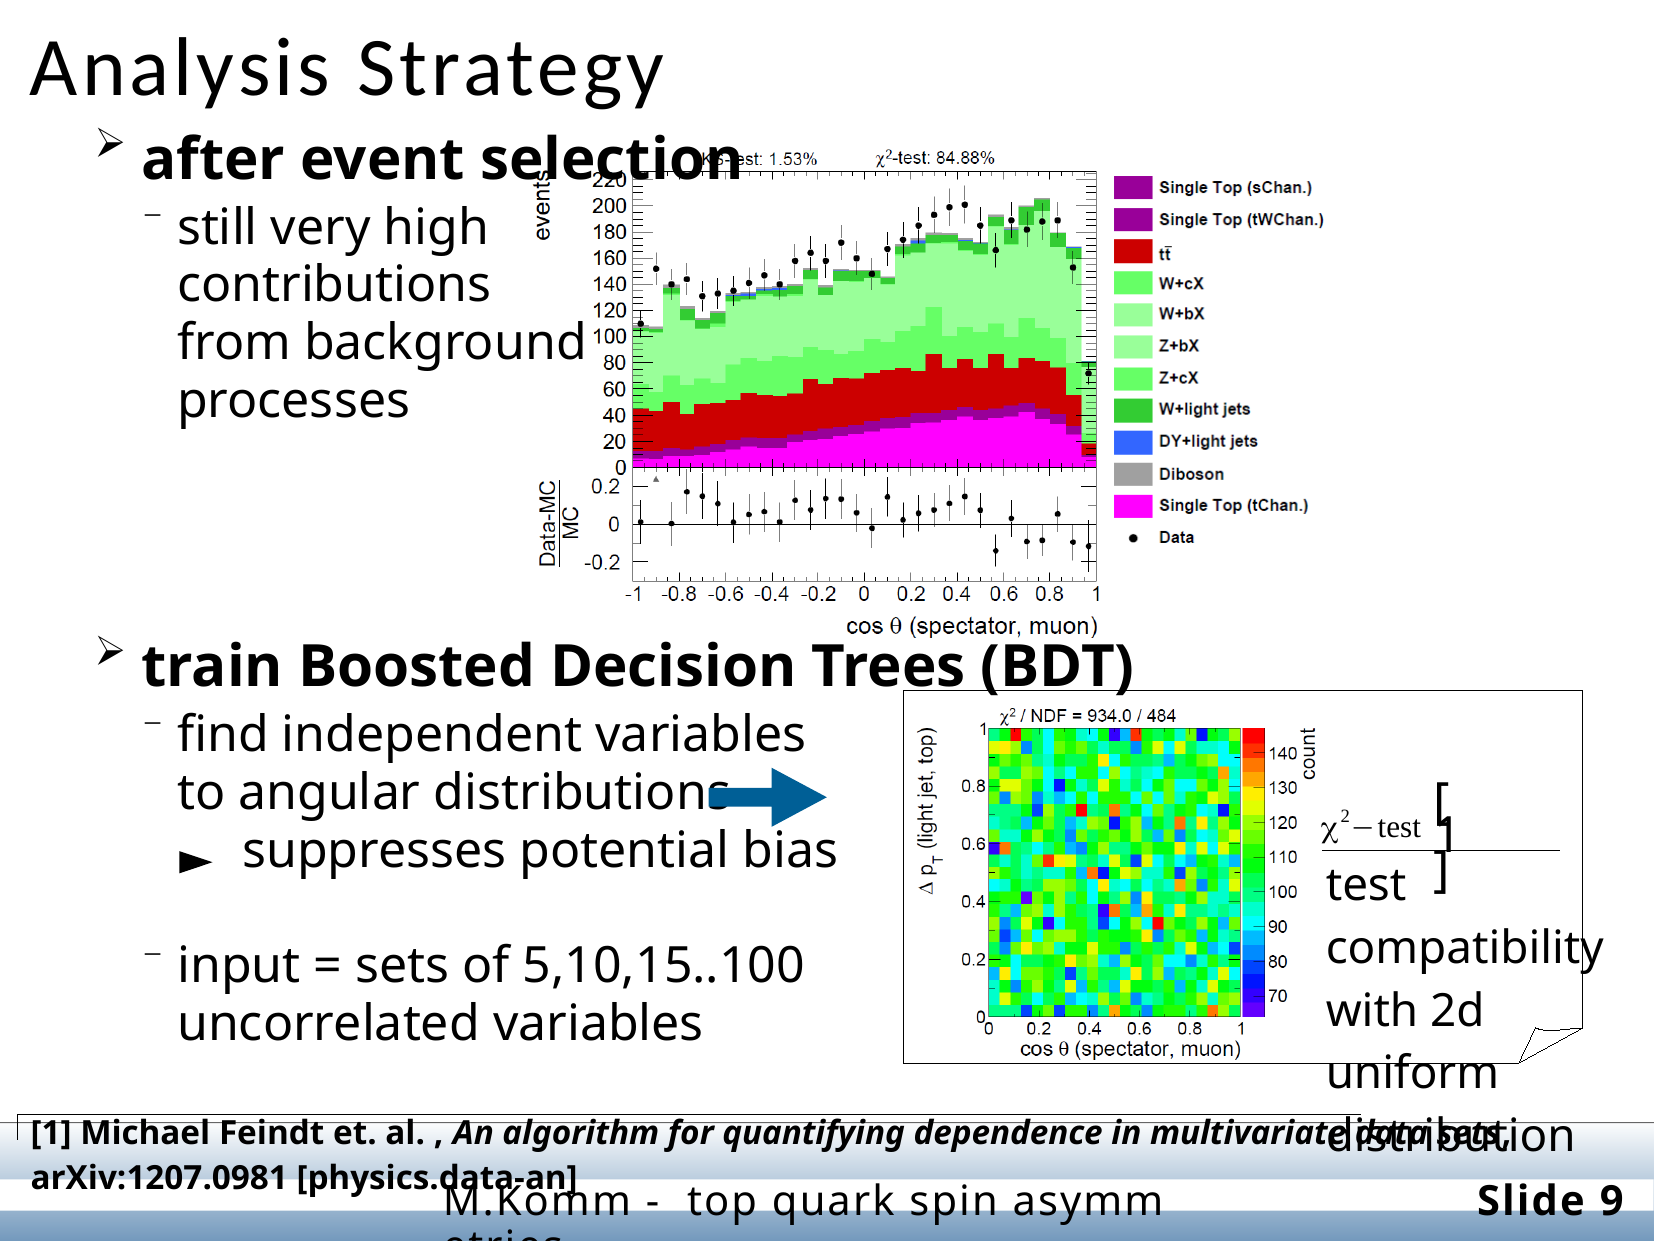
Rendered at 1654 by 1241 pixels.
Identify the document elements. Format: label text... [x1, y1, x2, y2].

list after event selection still very high contributions from background processes train Boosted Decision Trees (BDT) find independent variables to angular distributions suppresses potential bias input = sets of 5,10,15..100 uncorrelated variables [82, 147, 1625, 1057]
chart [1313, 804, 1339, 845]
text_box test compatibility with 2d uniform distribution [1216, 844, 1630, 1032]
title Analysis Strategy [29, 24, 1625, 126]
list after event selection still very high contributions from background processes train Boosted Decision Trees (BDT) find independent variables to angular distributions suppresses potential bias input = sets of 5,10,15..100 uncorrelated variables [904, 691, 1625, 1057]
text_box [1] [1339, 791, 1471, 854]
text_box [708, 767, 827, 827]
picture [911, 1057, 1317, 1063]
text_box [1] Michael Feindt et. al. , An algorithm for quantifying dependence in multivariate data sets, arXiv:1207.0981 [physics.data-an] [15, 1101, 1552, 1160]
